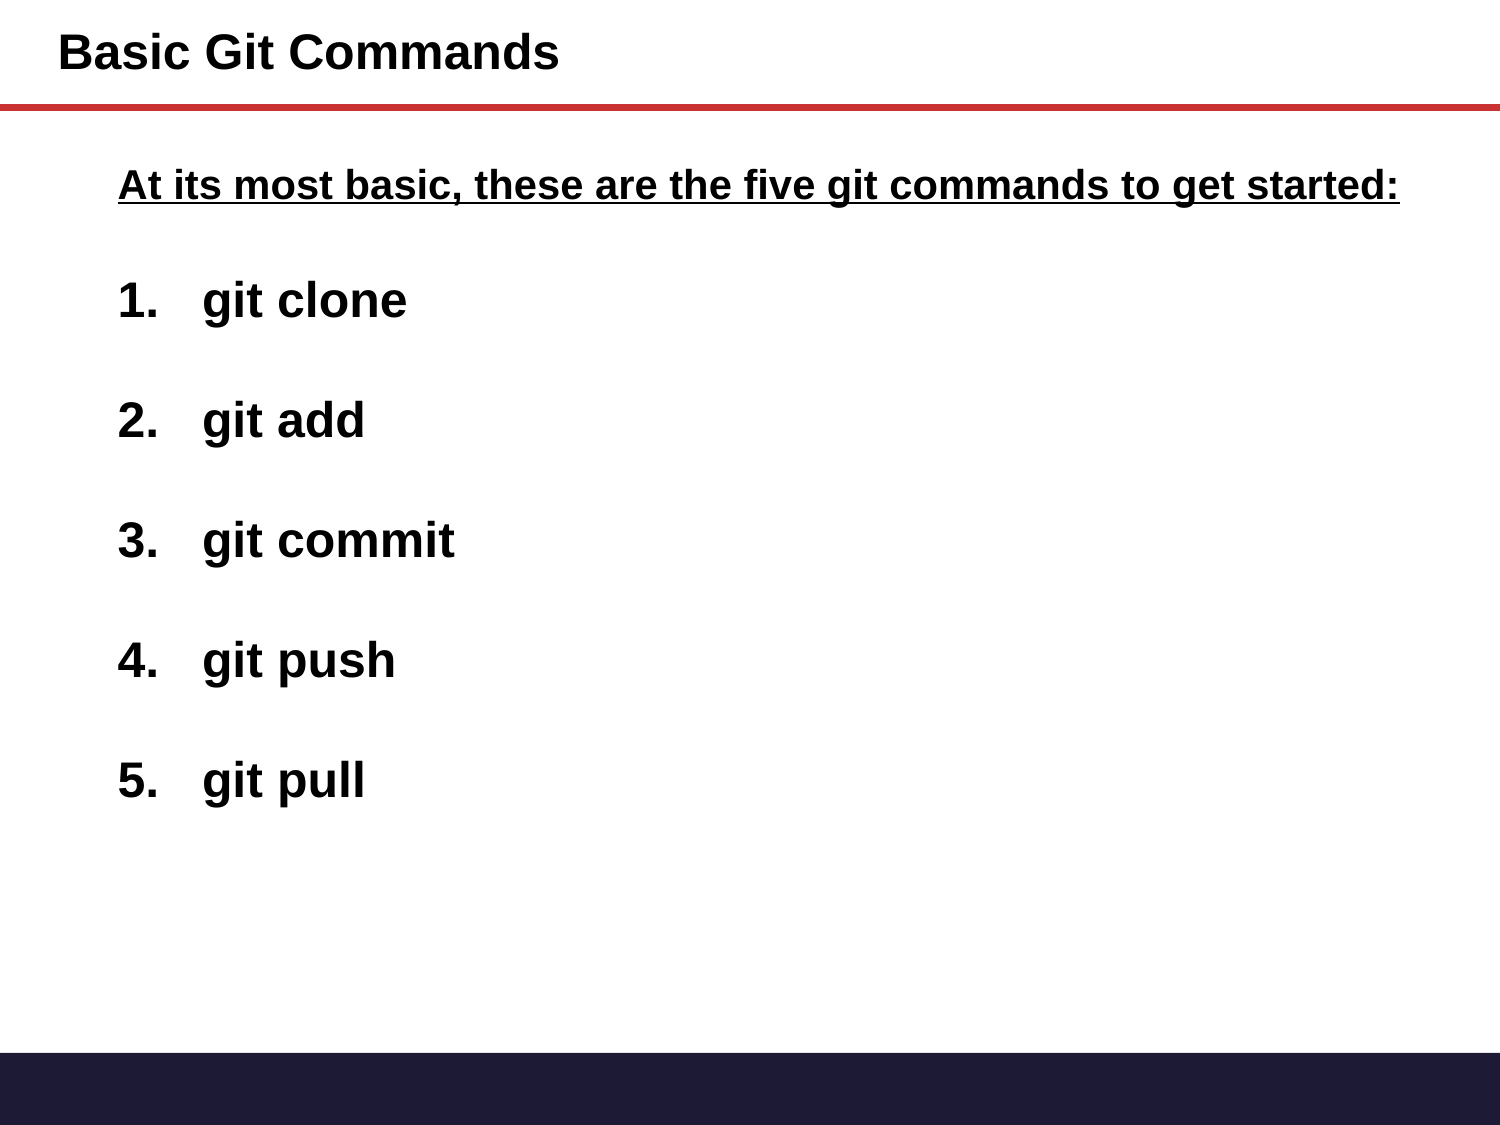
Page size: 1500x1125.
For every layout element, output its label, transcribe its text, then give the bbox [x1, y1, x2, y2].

text_box At its most basic, these are the five git commands to get started: git clone git add git commit git push git pull [72, 149, 1423, 1096]
title Basic Git Commands [50, 0, 948, 108]
